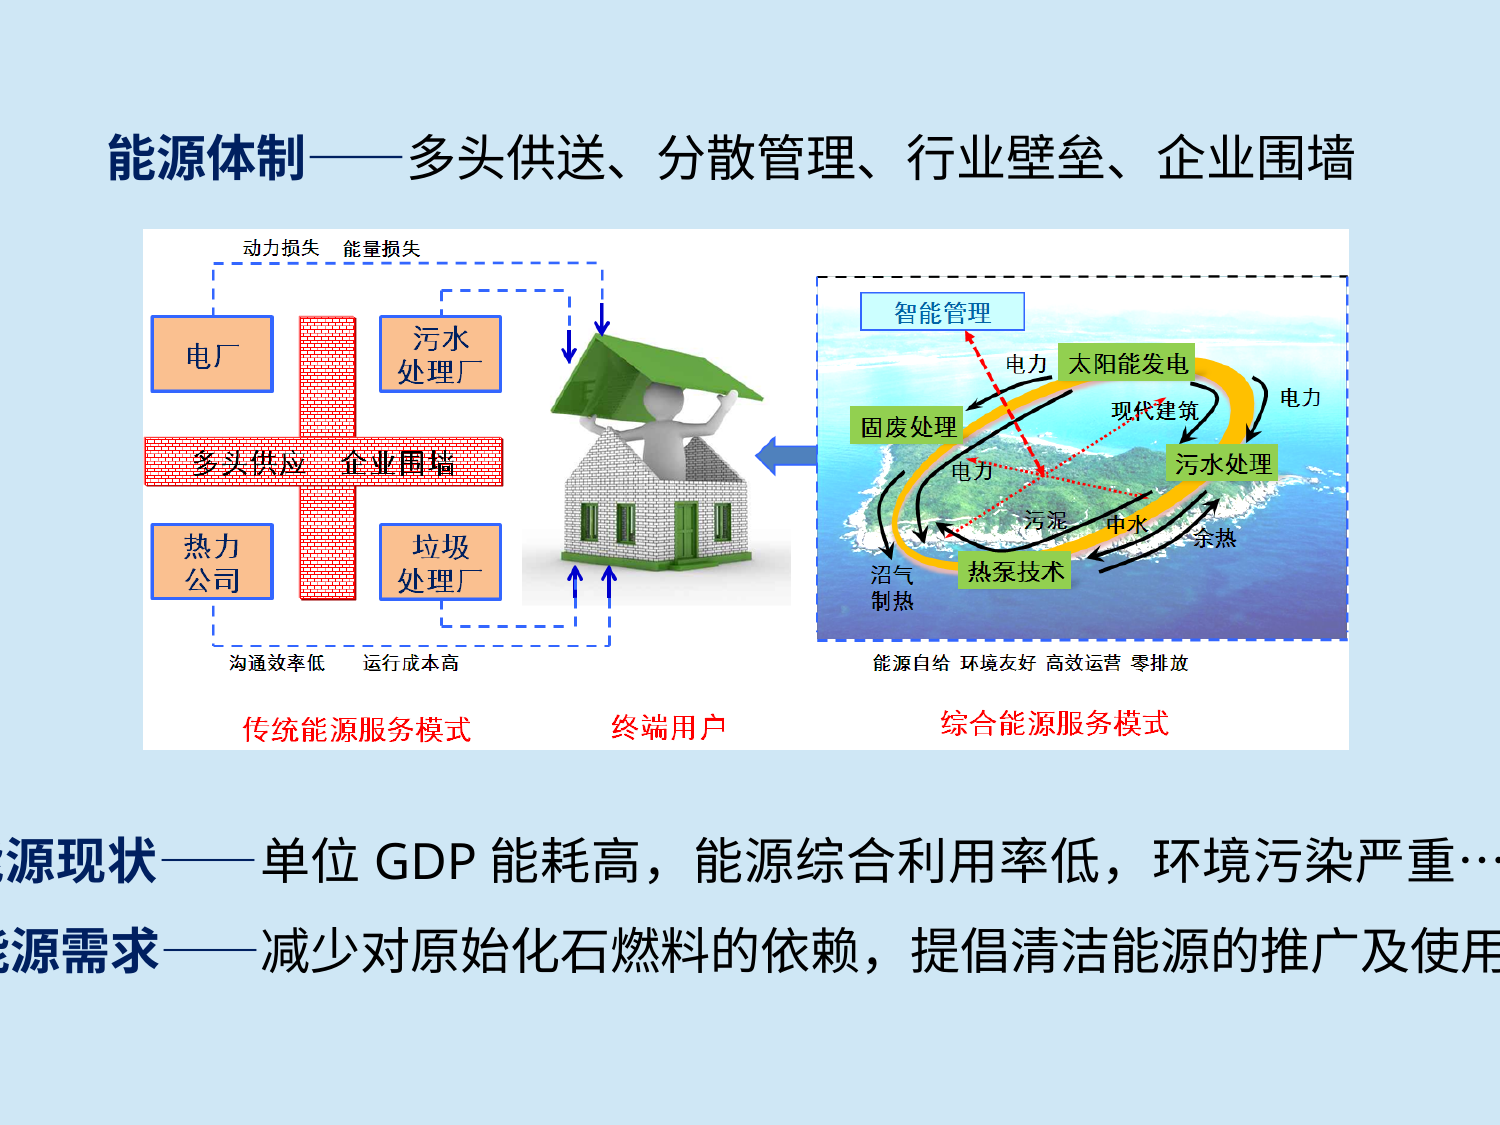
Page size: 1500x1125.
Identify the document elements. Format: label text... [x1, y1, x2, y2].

text_box 能源需求——减少对原始化石燃料的依赖，提倡清洁能源的推广及使用 [0, 881, 1500, 987]
text_box 能源体制——多头供送、分散管理、行业壁垒、企业围墙 [91, 118, 1500, 194]
picture [143, 229, 1349, 750]
text_box 能源现状——单位GDP能耗高，能源综合利用率低，环境污染严重…… [0, 791, 1500, 881]
